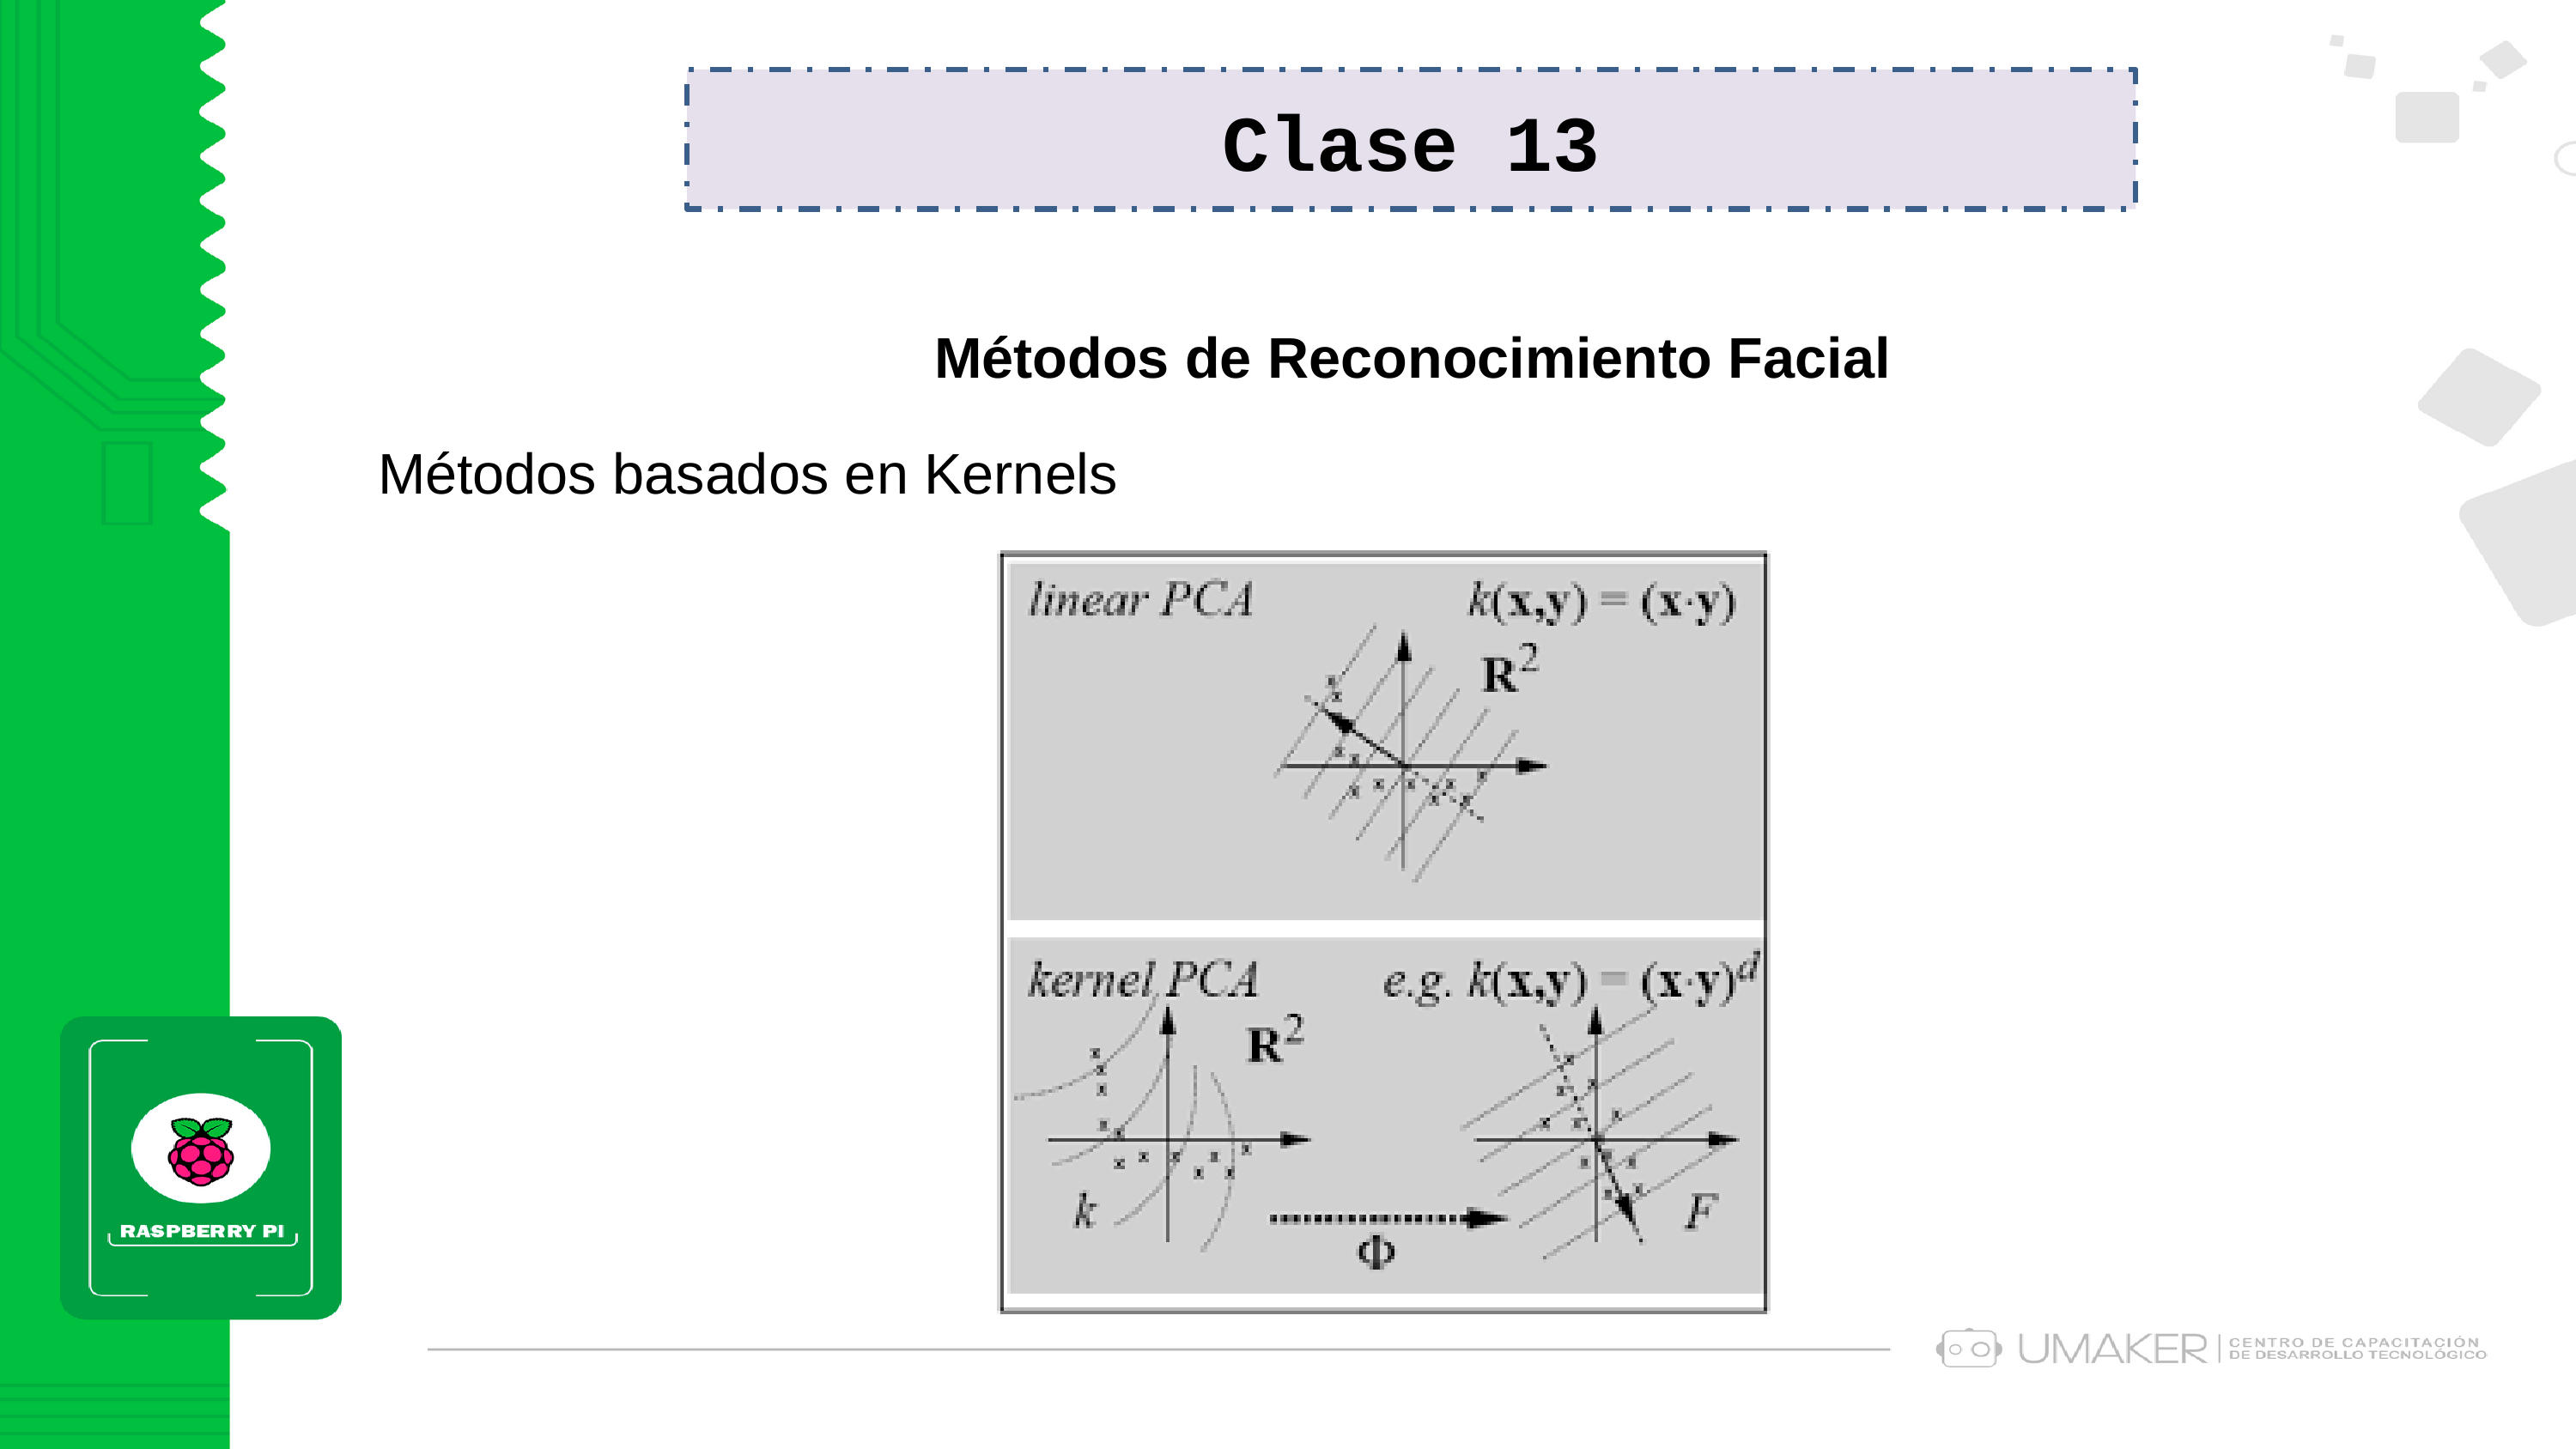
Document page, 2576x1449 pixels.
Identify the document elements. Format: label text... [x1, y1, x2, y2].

text_box Métodos de Reconocimiento Facial [331, 314, 2465, 1207]
picture [0, 0, 2576, 1449]
text_box Métodos basados en Kernels [365, 435, 2323, 1298]
text_box Clase 13 [687, 70, 2136, 209]
